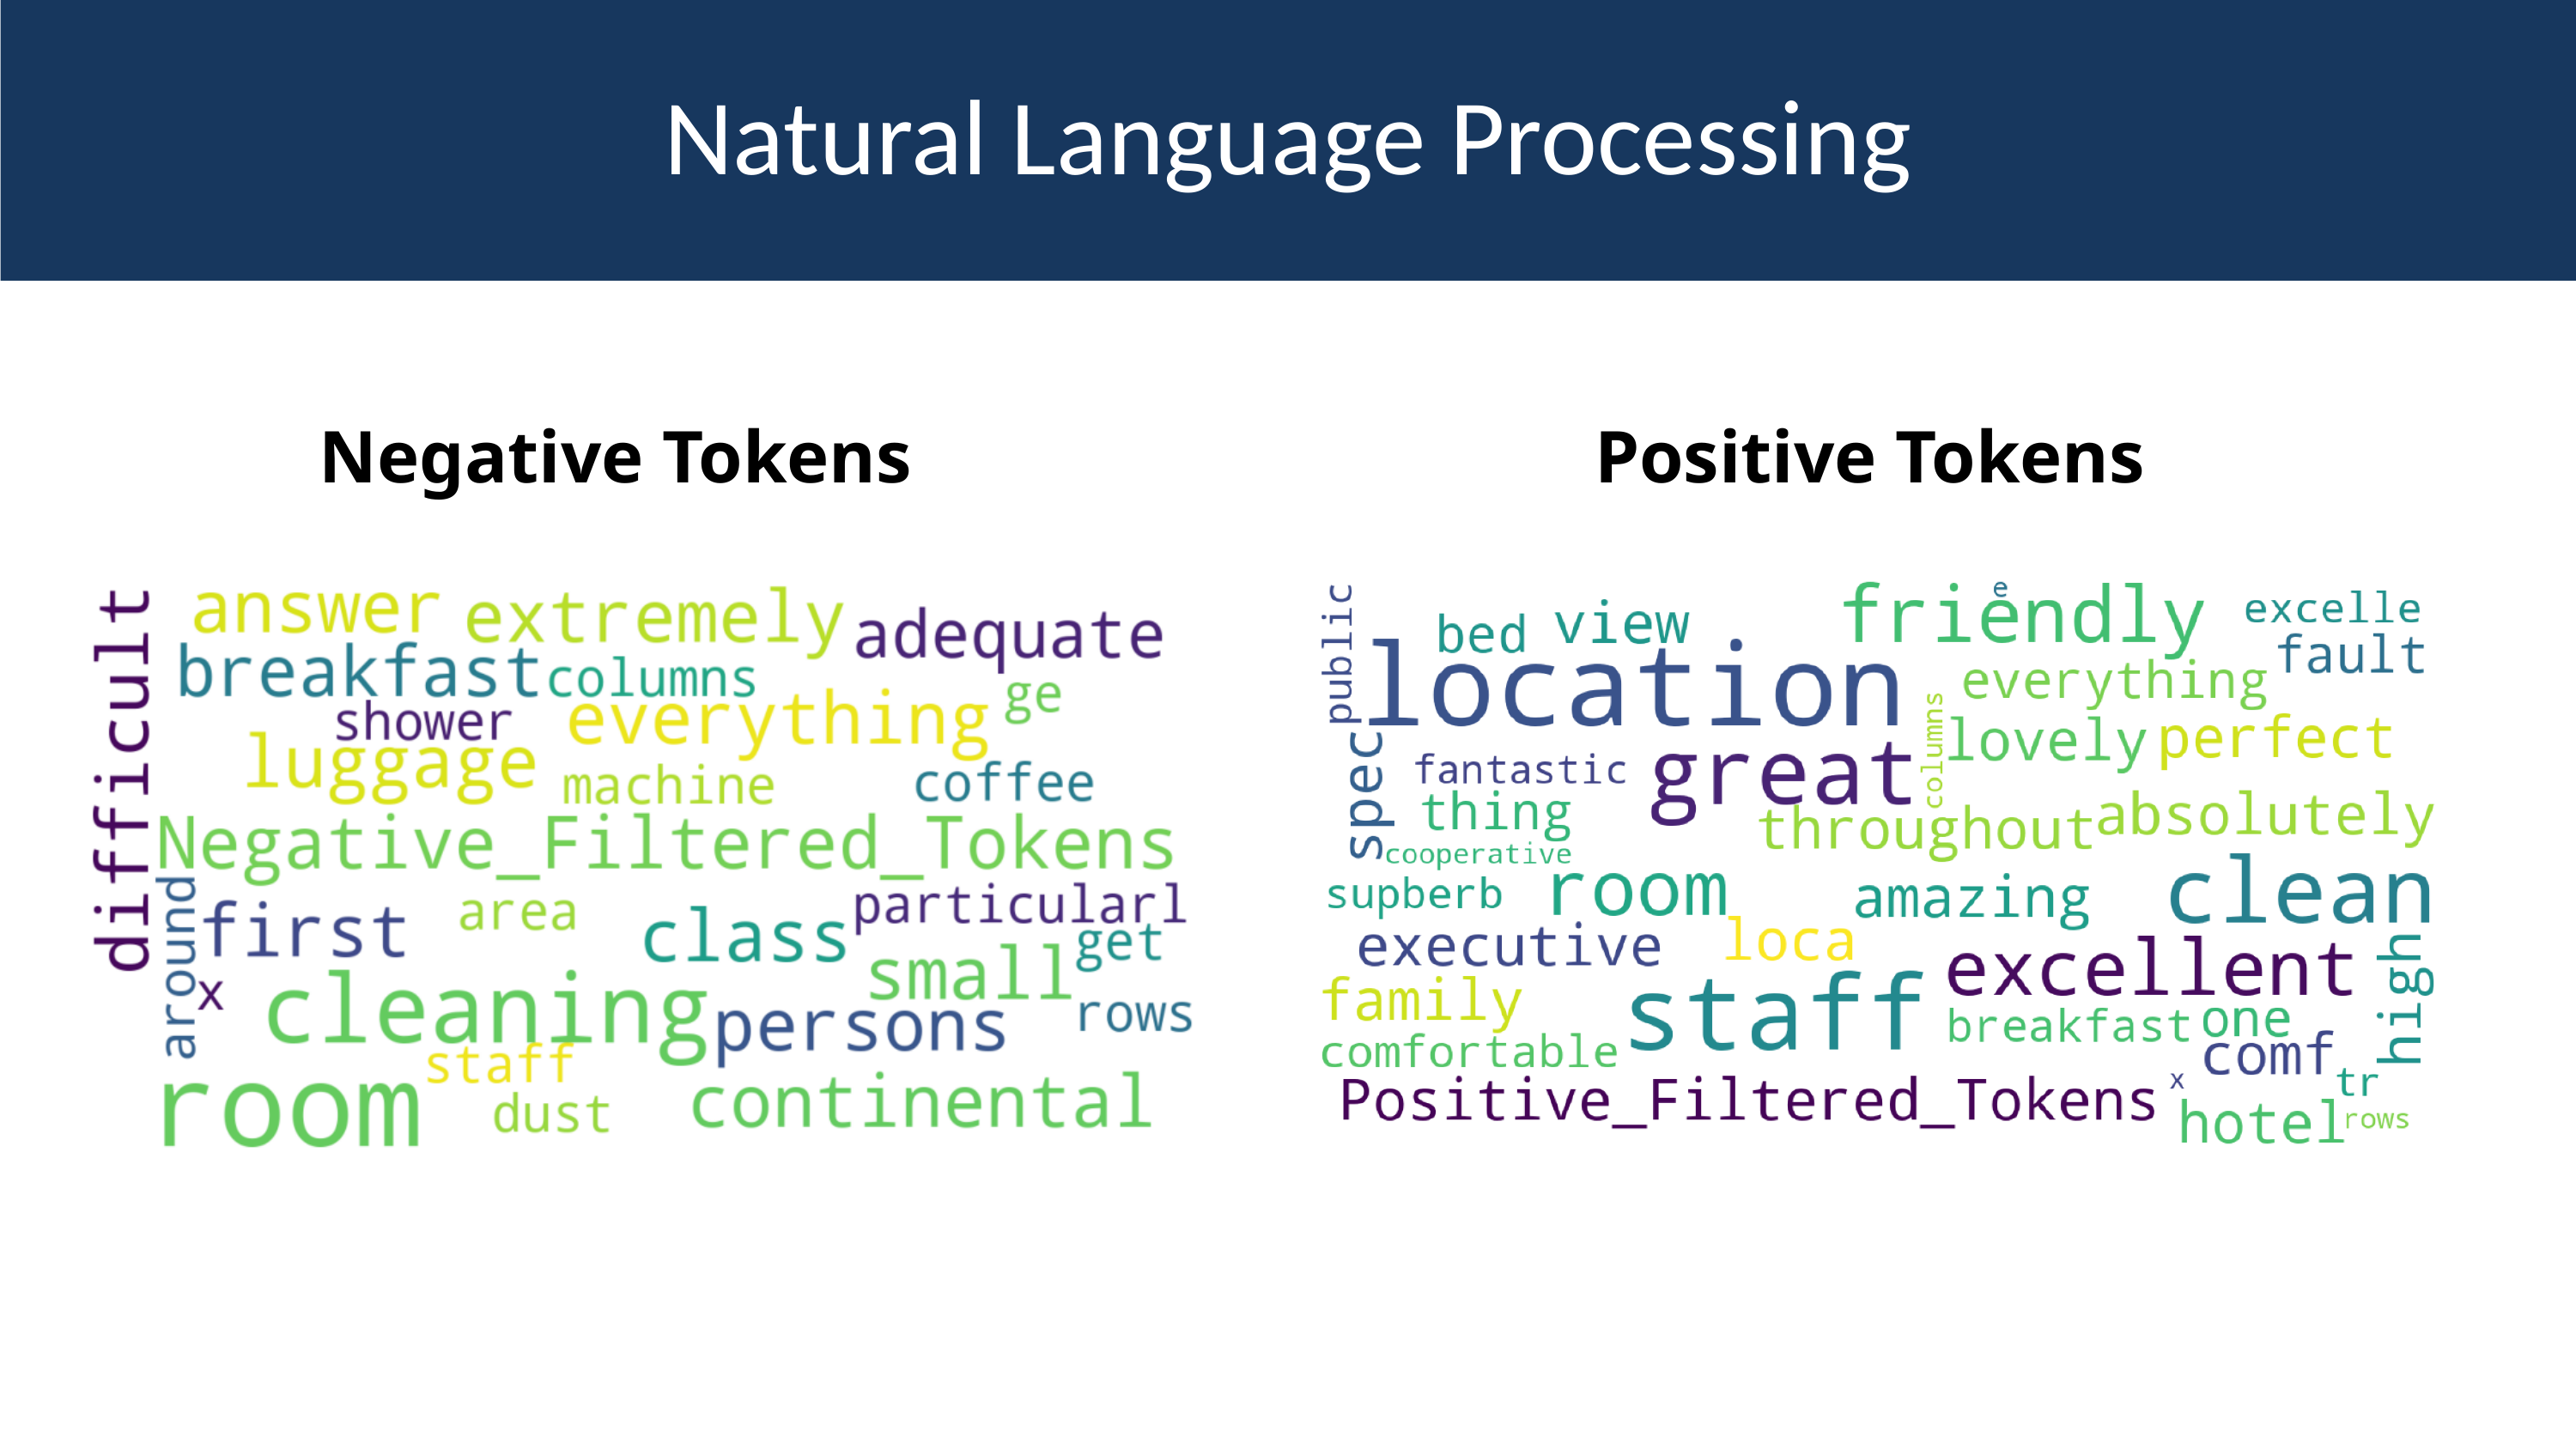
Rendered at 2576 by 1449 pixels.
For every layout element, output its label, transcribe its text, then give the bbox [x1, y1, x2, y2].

picture [80, 564, 1224, 1160]
text_box Negative Tokens [80, 404, 1151, 505]
text_box Positive Tokens [1315, 404, 2424, 505]
text_box Natural Language Processing [0, 0, 2576, 281]
picture [1315, 564, 2462, 1161]
